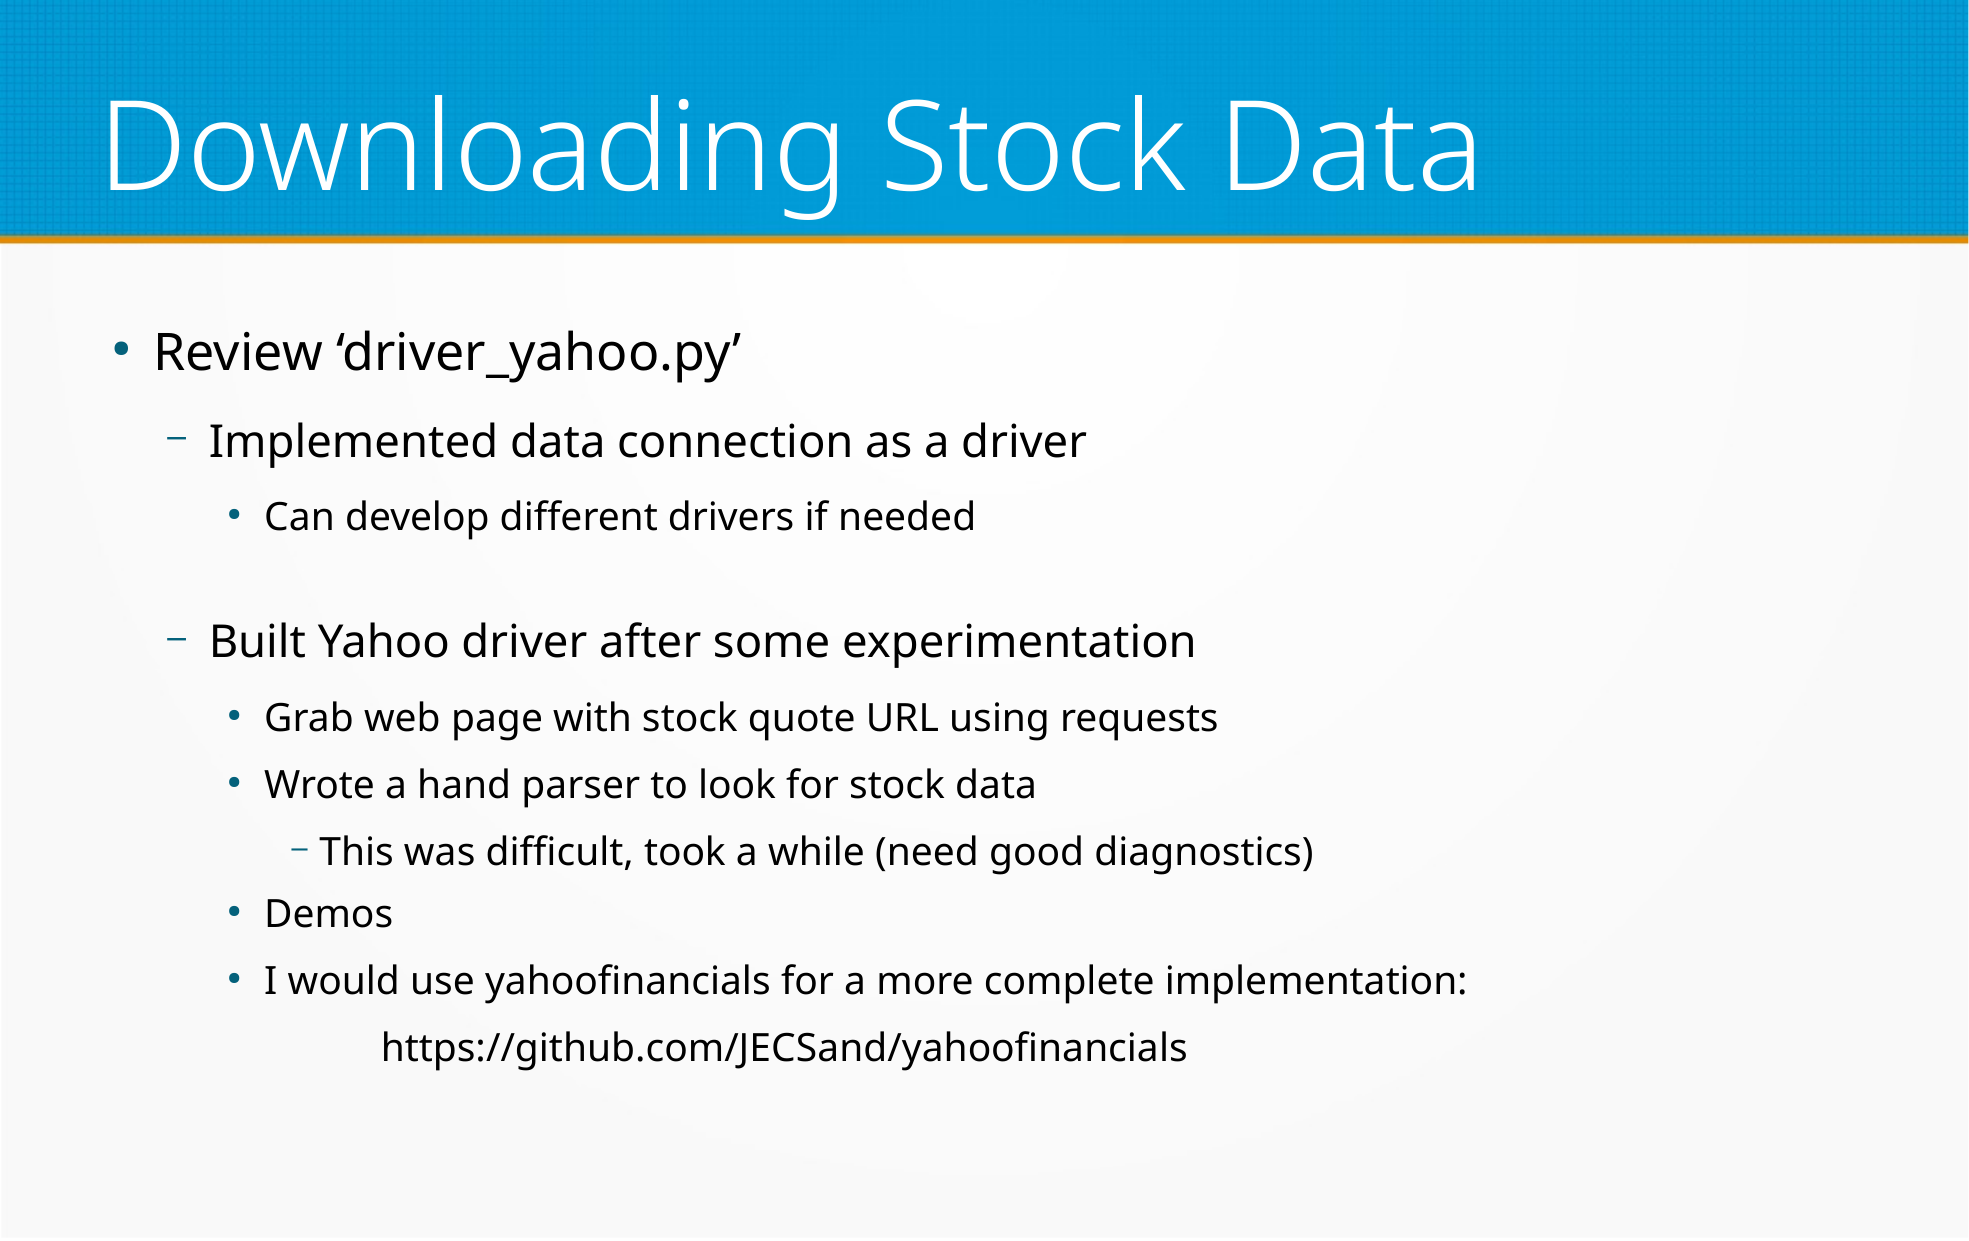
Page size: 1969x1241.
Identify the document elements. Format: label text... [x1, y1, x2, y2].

title Downloading Stock Data [98, 19, 1870, 227]
list Review ‘driver_yahoo.py’ Implemented data connection as a driver Can develop different drivers if needed Built Yahoo driver after some experimentation Grab web page with stock quote URL using requests Wrote a hand parser to look for stock data This was difficult, took a while (need good diagnostics) Demos I would use yahoofinancials for a more complete implementation: https://github.com/JECSand/yahoofinancials [98, 315, 1861, 1081]
picture [0, 233, 1969, 1241]
